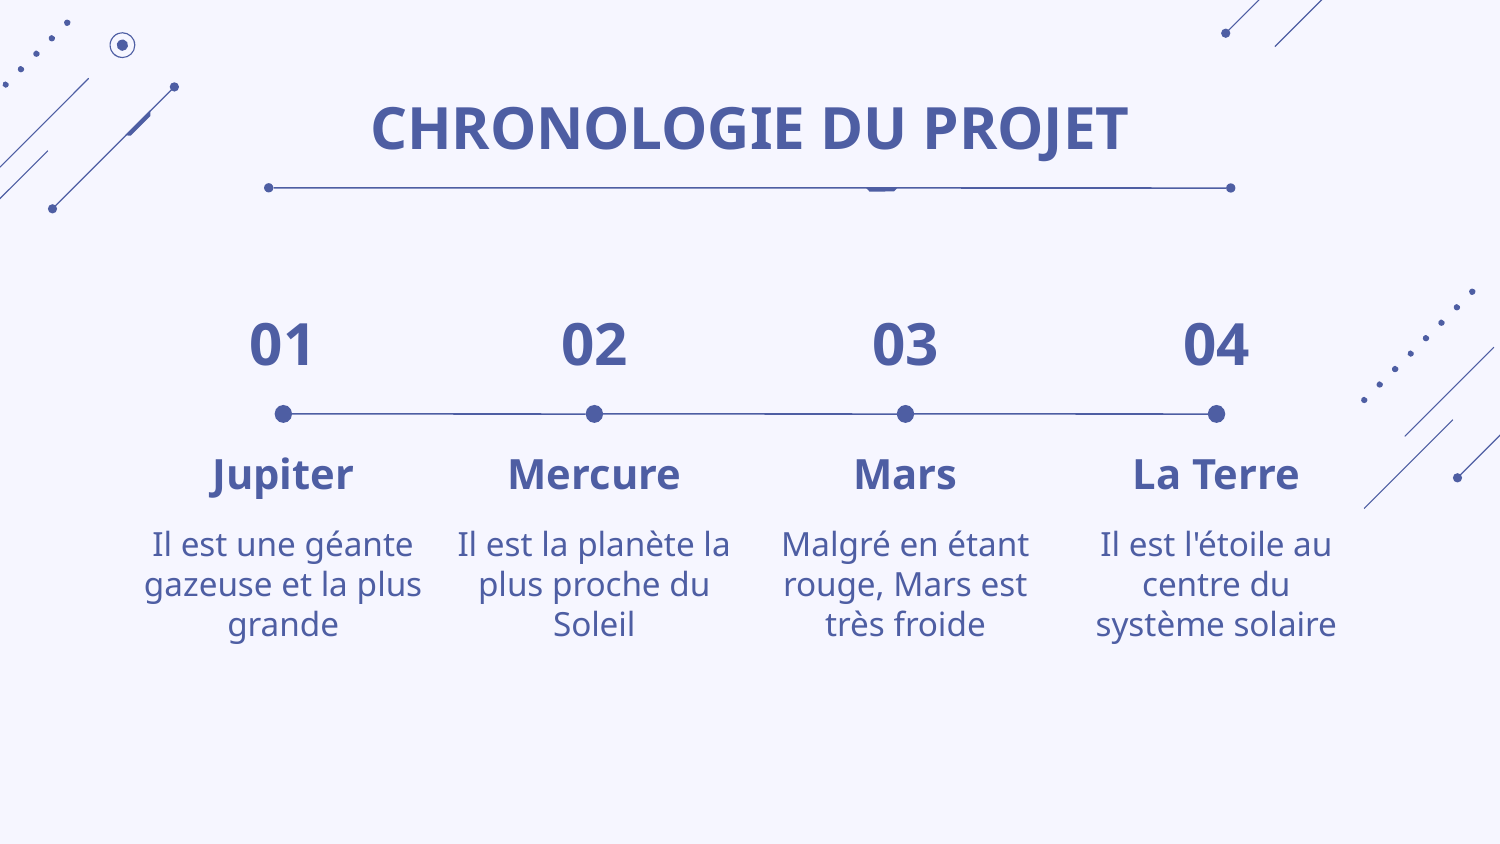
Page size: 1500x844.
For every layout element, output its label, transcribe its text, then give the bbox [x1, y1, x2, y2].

text_box [585, 404, 603, 423]
text_box Il est la planète la plus proche du Soleil [439, 523, 750, 650]
text_box [896, 404, 914, 423]
text_box 04 [1061, 307, 1372, 379]
text_box 01 [128, 307, 439, 379]
text_box Il est une géante gazeuse et la plus grande [128, 523, 439, 650]
text_box Mars [750, 447, 1061, 503]
text_box Jupiter [128, 447, 439, 503]
title CHRONOLOGIE DU PROJET [128, 91, 1372, 186]
text_box [1226, 183, 1236, 193]
text_box [1208, 404, 1226, 423]
text_box Mercure [439, 447, 750, 503]
text_box [274, 404, 292, 423]
text_box 02 [439, 307, 750, 379]
text_box 03 [750, 307, 1061, 379]
text_box Malgré en étant rouge, Mars est très froide [750, 523, 1061, 650]
text_box Il est l'étoile au centre du système solaire [1061, 523, 1372, 650]
text_box [264, 183, 274, 193]
text_box La Terre [1061, 447, 1372, 503]
